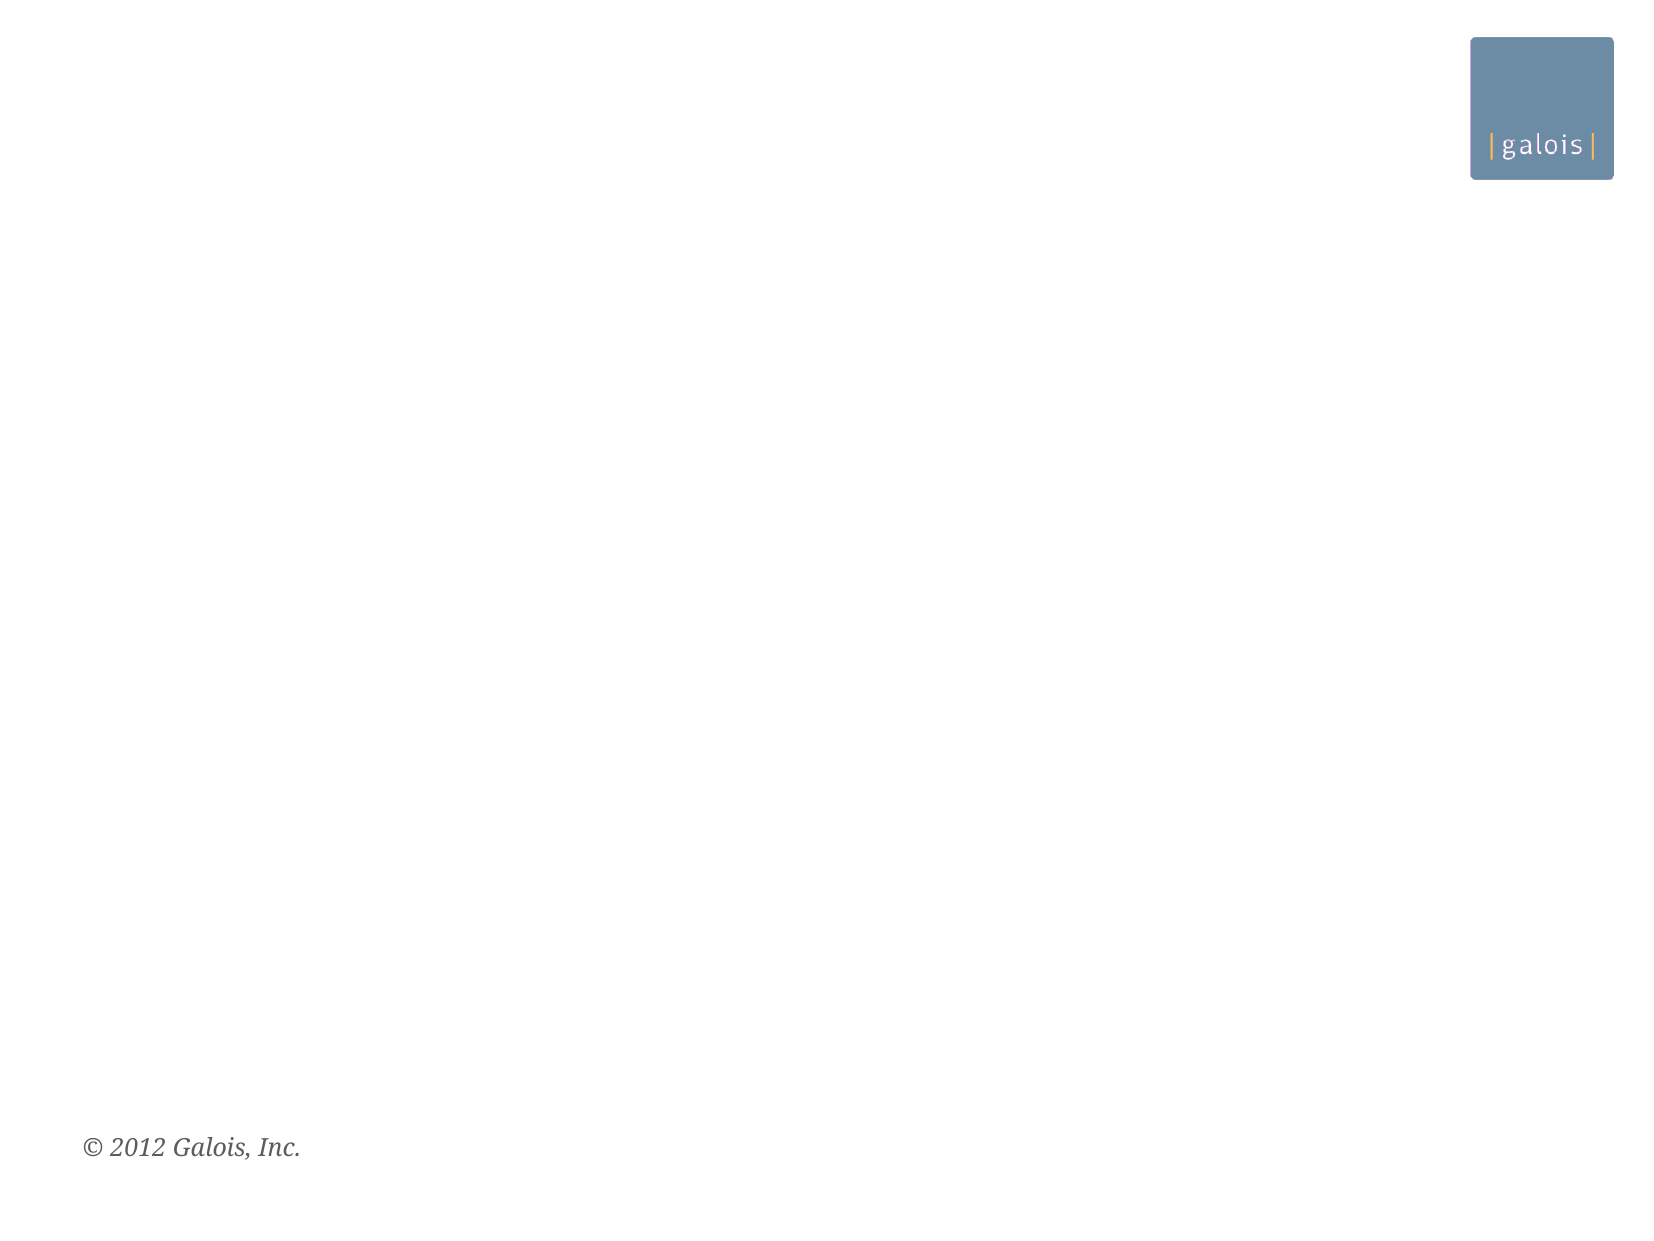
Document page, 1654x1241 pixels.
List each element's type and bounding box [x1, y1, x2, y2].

picture [1462, 29, 1621, 188]
